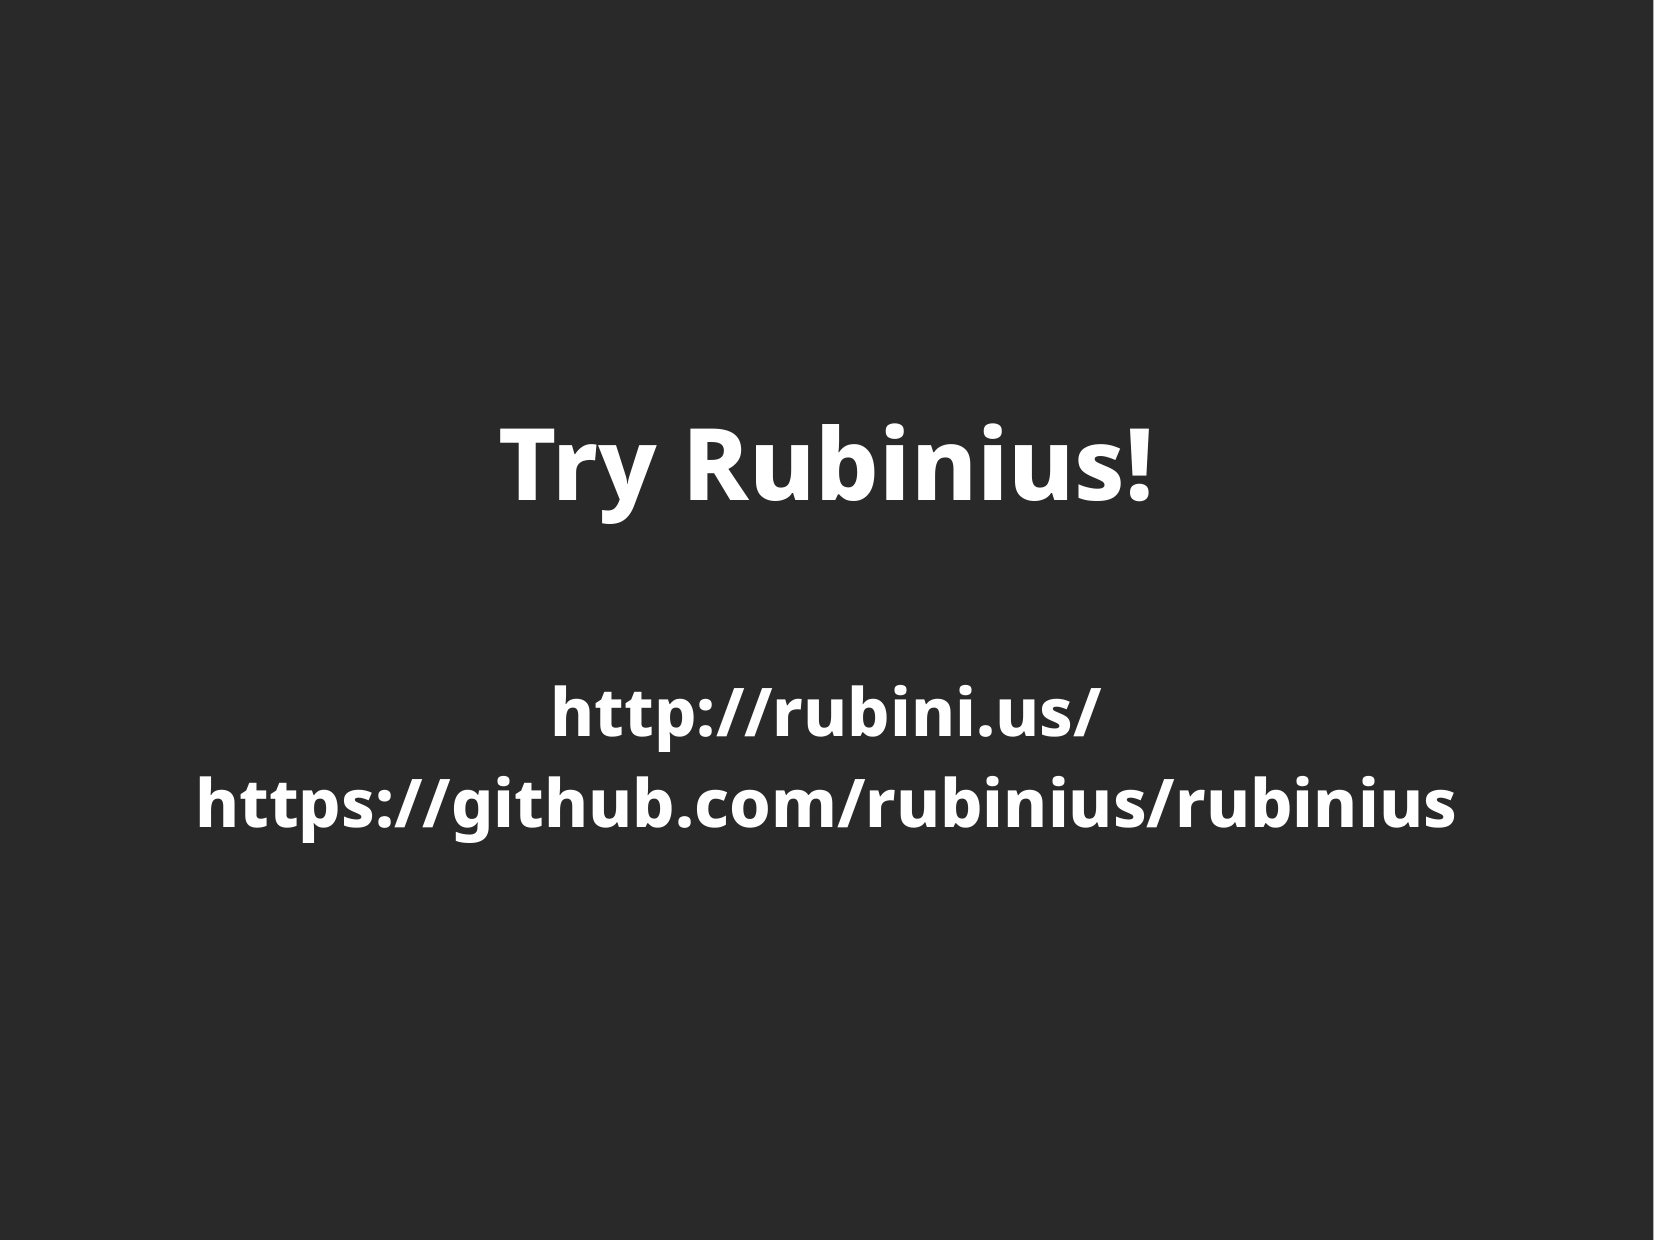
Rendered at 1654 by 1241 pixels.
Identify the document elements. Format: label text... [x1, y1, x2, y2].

subtitle Try Rubinius! http://rubini.us/ https://github.com/rubinius/rubinius [82, 387, 1571, 853]
